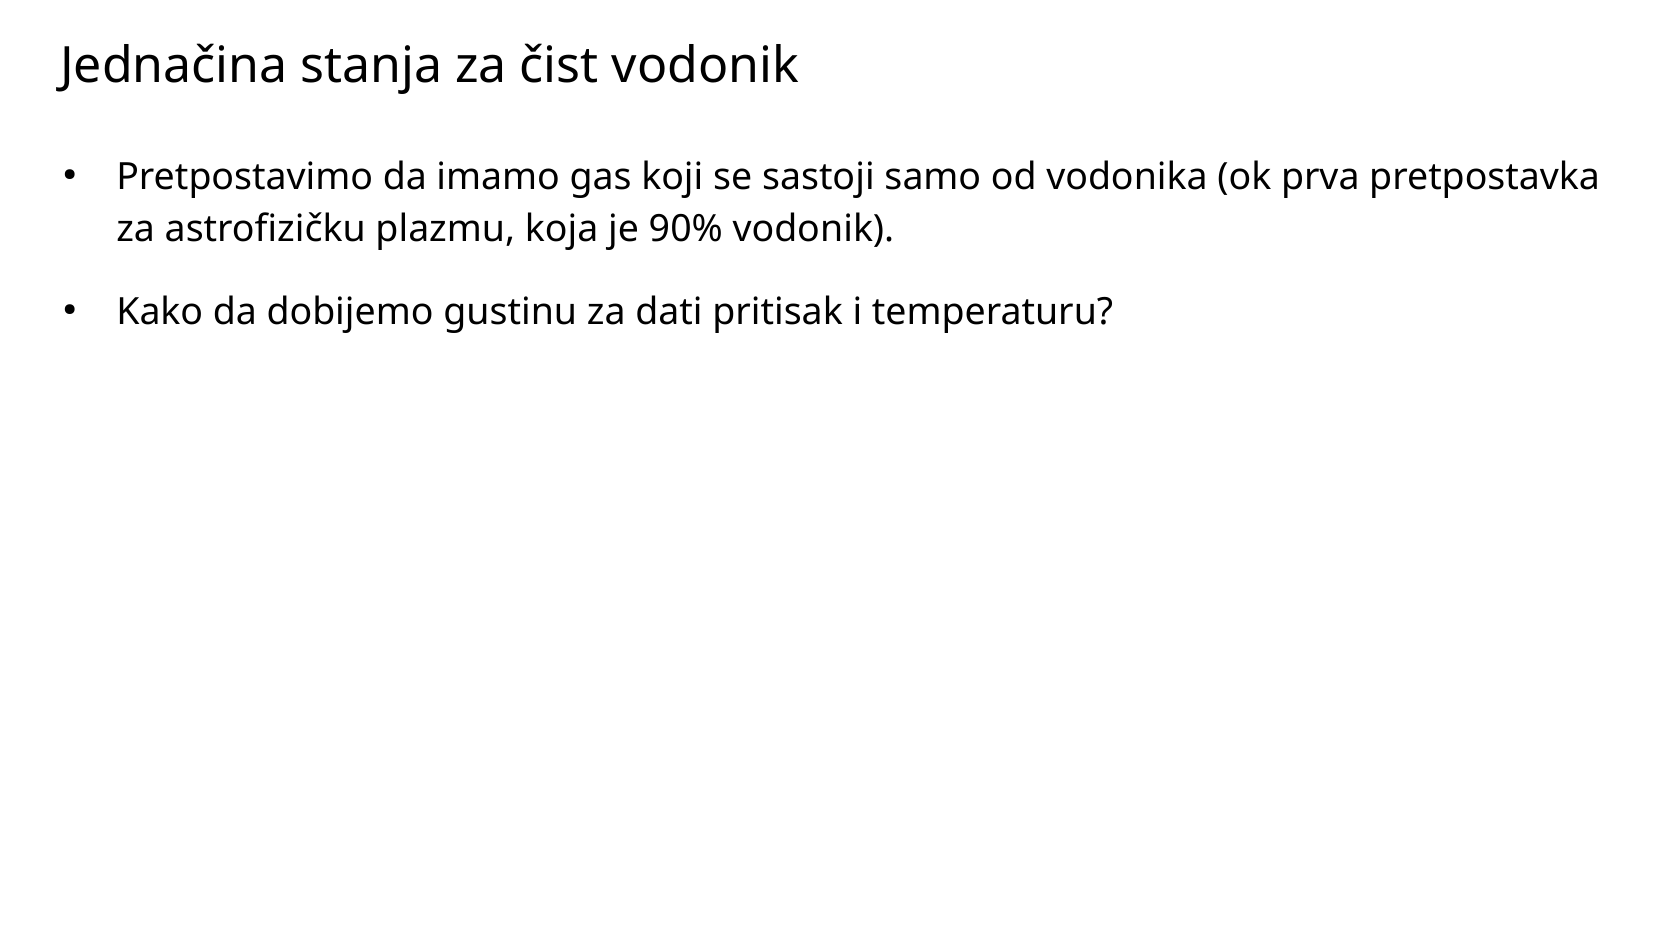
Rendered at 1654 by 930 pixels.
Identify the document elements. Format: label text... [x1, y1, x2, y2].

title Jednačina stanja za čist vodonik [59, 13, 1648, 113]
list Pretpostavimo da imamo gas koji se sastoji samo od vodonika (ok prva pretpostavka za astrofizičku plazmu, koja je 90% vodonik). Kako da dobijemo gustinu za dati pritisak i temperaturu? [45, 149, 1635, 880]
